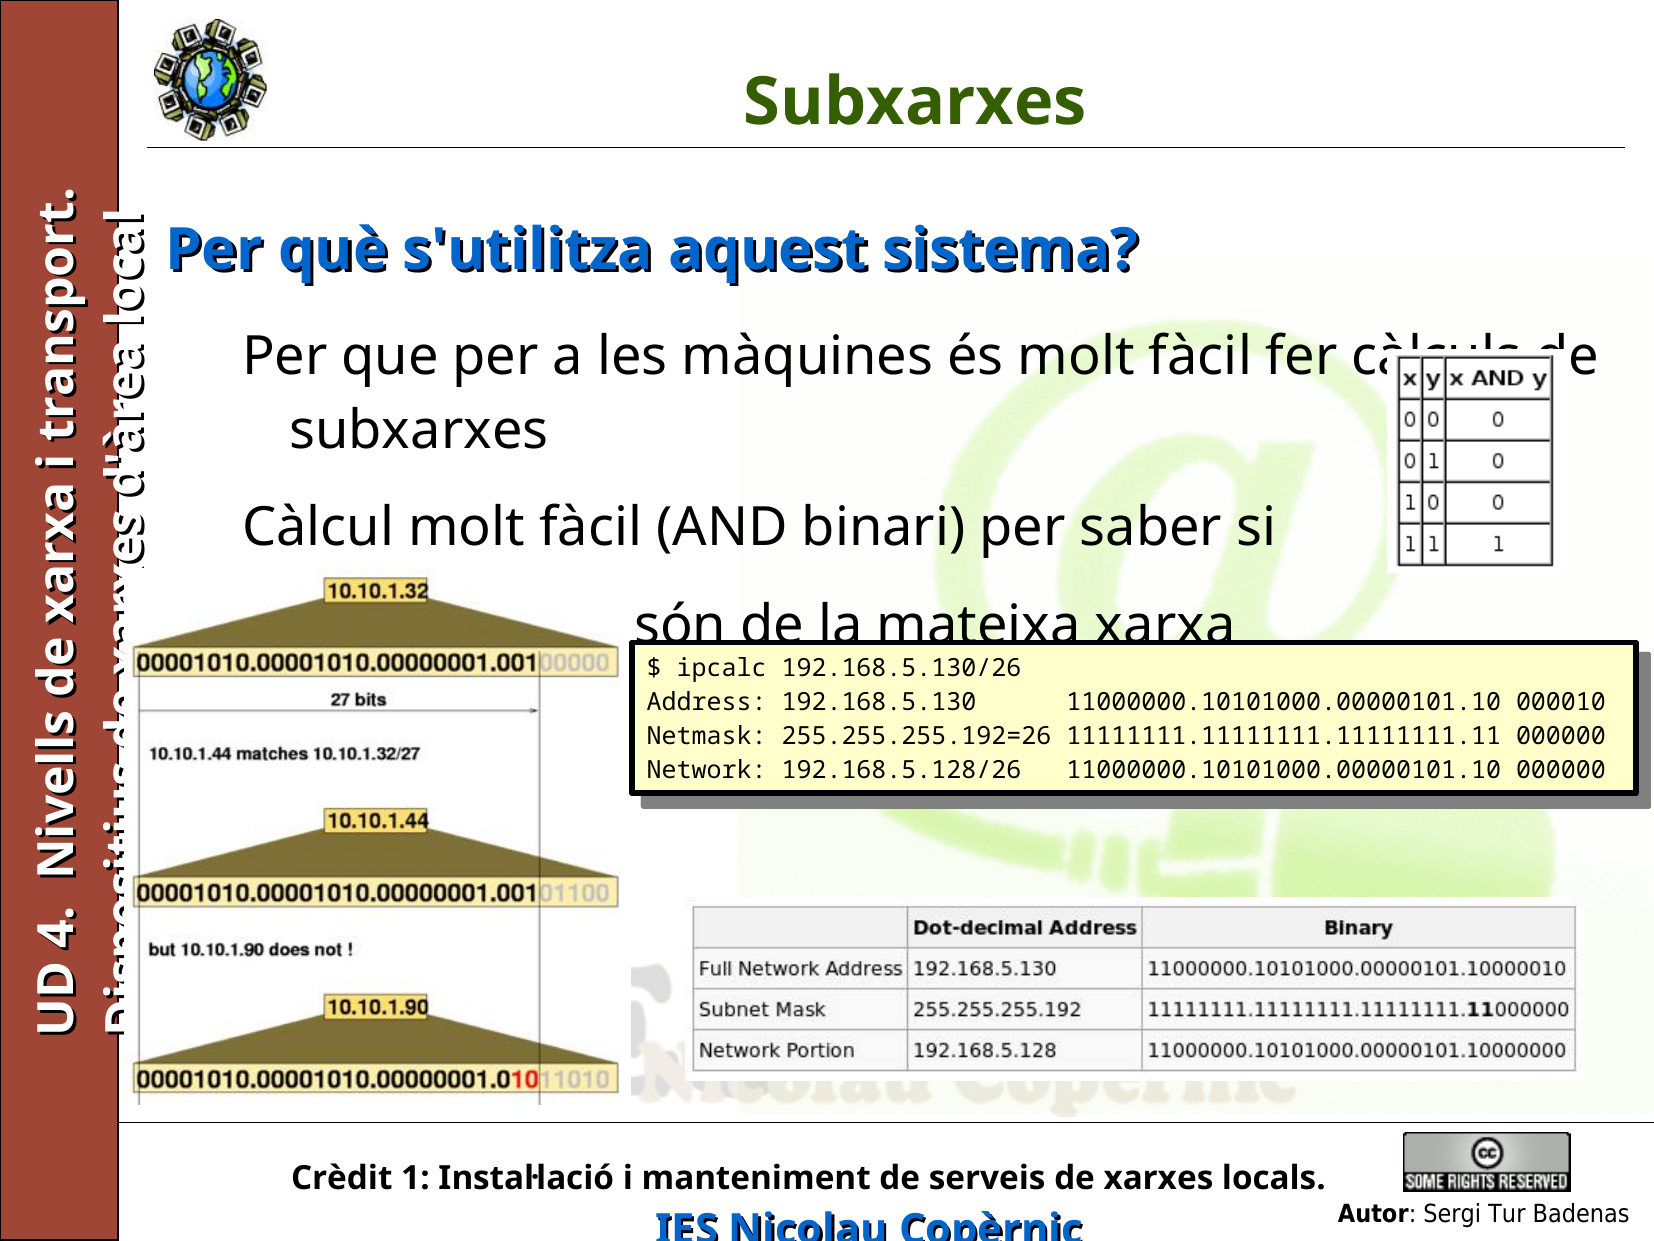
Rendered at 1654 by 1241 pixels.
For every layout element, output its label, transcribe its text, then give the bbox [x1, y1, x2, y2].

text_box $ ipcalc 192.168.5.130/26 Address: 192.168.5.130 11000000.10101000.00000101.10 000010 Netmask: 255.255.255.192=26 11111111.11111111.11111111.11 000000 Network: 192.168.5.128/26 11000000.10101000.00000101.10 000000 [631, 642, 1636, 762]
list Per què s'utilitza aquest sistema? Per que per a les màquines és molt fàcil fer càlculs de subxarxes Càlcul molt fàcil (AND binari) per saber si dues adreces són de la mateixa xarxa [631, 796, 1636, 1043]
picture [1387, 349, 1565, 573]
title Subxarxes [171, 56, 1654, 141]
picture [124, 252, 1654, 1117]
picture [154, 19, 268, 142]
list Per què s'utilitza aquest sistema? Per que per a les màquines és molt fàcil fer càlculs de subxarxes Càlcul molt fàcil (AND binari) per saber si dues adreces són de la mateixa xarxa [147, 207, 1636, 640]
picture [1403, 1132, 1571, 1192]
